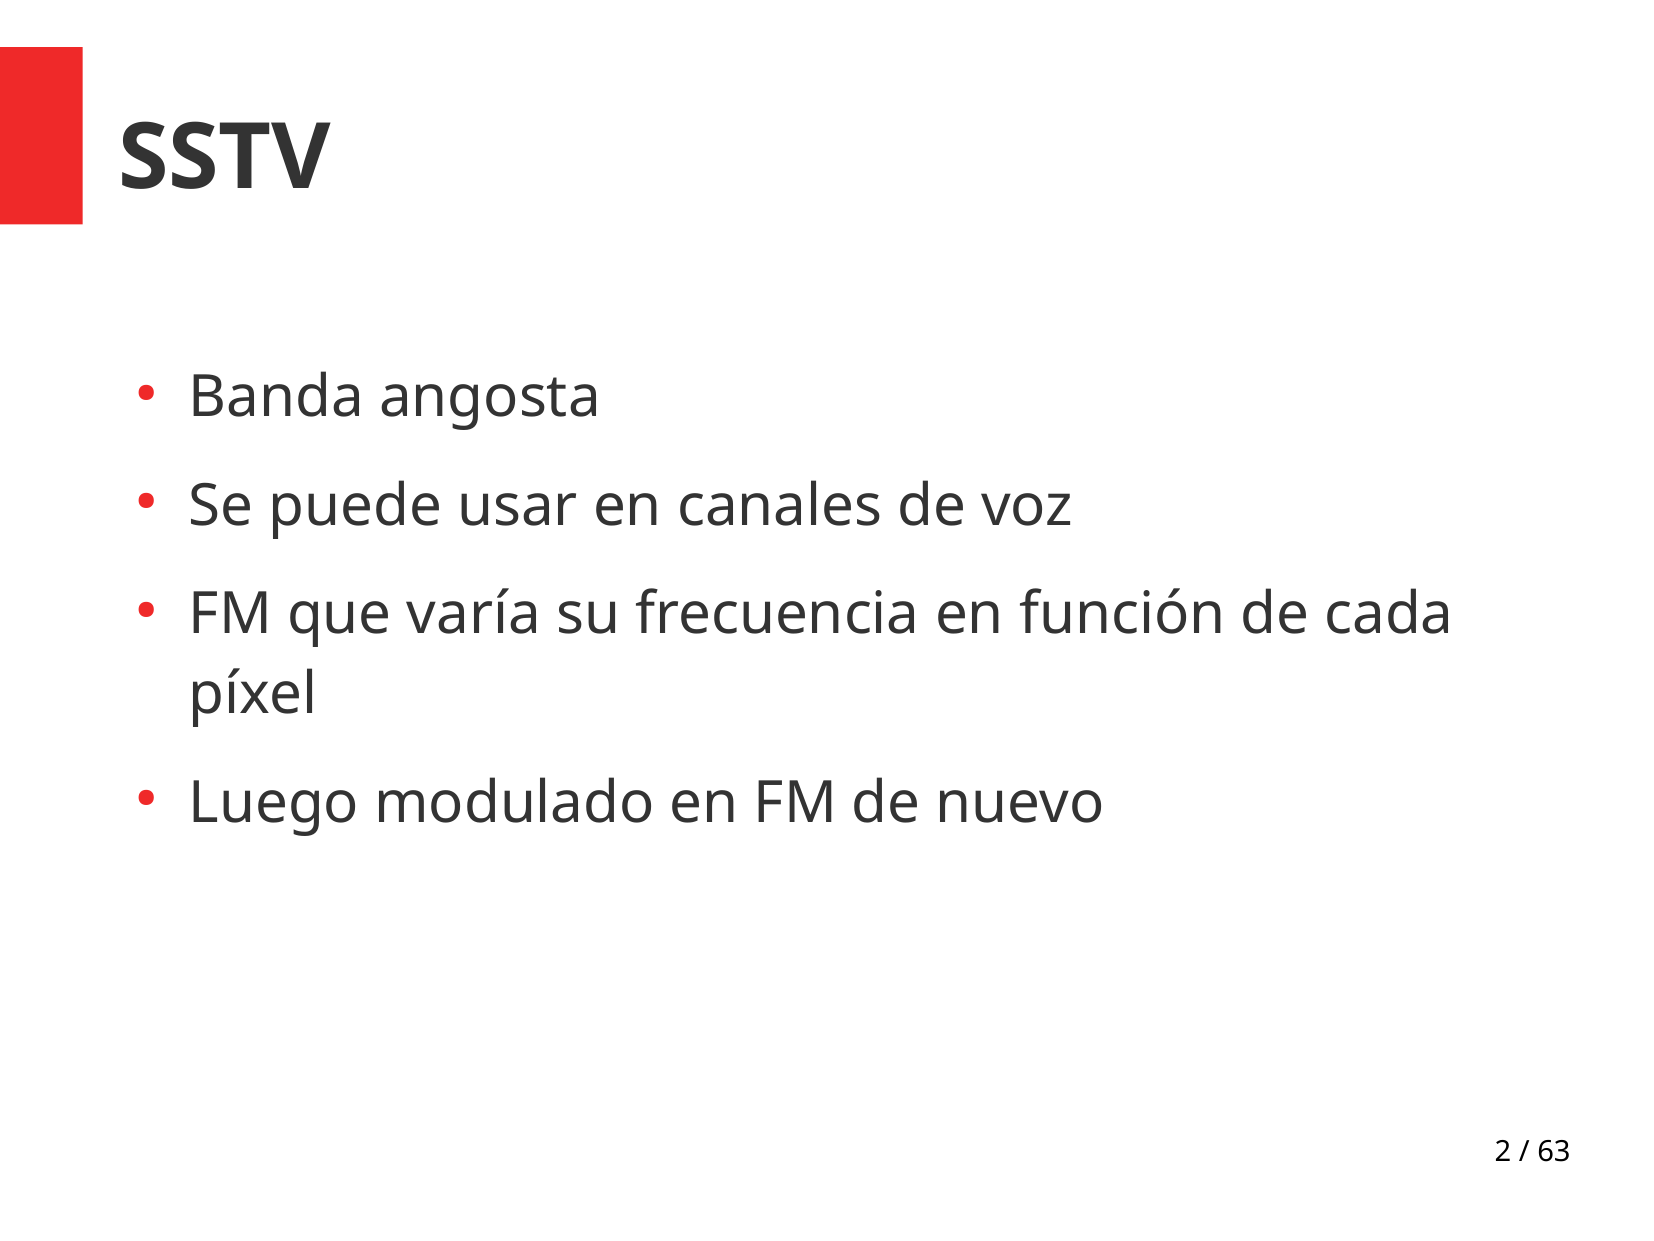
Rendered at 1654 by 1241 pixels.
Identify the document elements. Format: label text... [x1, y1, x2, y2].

list Banda angosta Se puede usar en canales de voz FM que varía su frecuencia en función de cada píxel Luego modulado en FM de nuevo [118, 354, 1536, 1074]
title SSTV [118, 49, 1571, 257]
